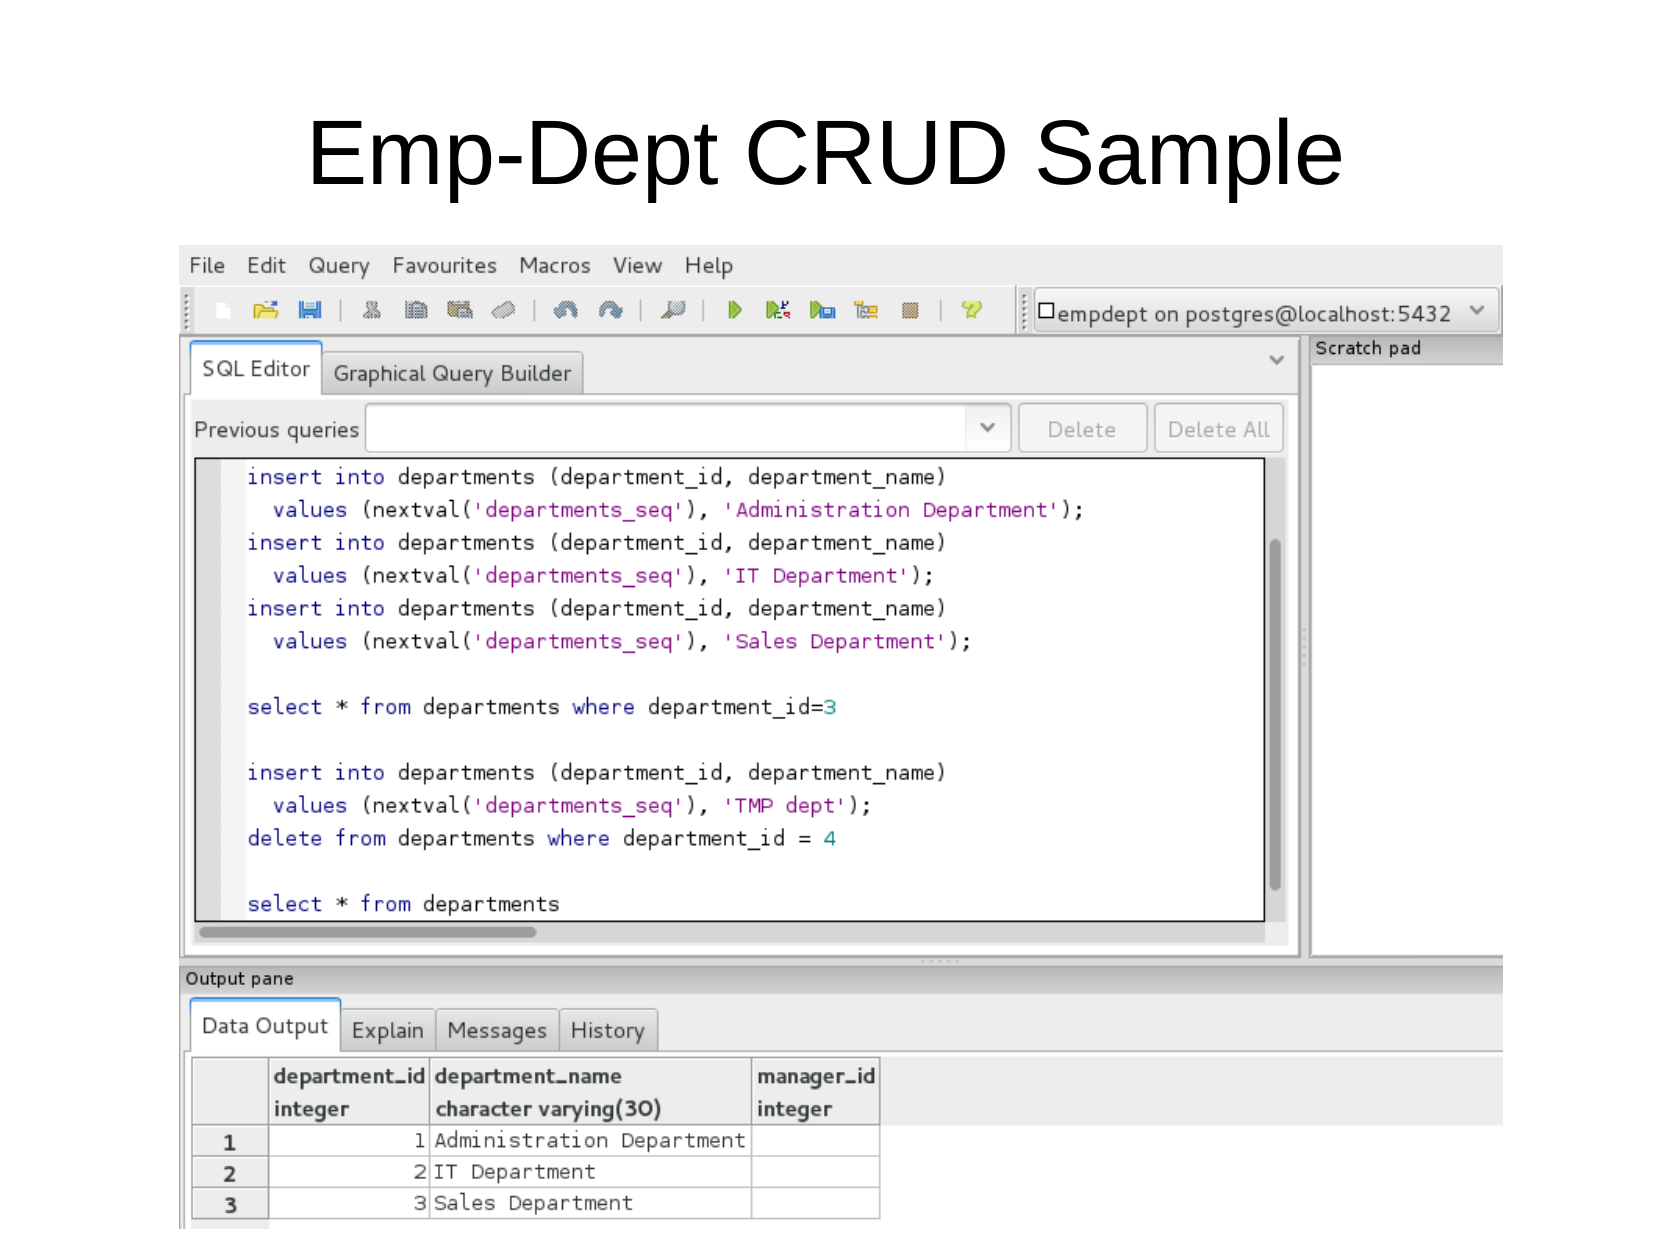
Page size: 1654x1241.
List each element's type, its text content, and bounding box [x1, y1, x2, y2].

picture [179, 245, 1503, 1229]
title Emp-Dept CRUD Sample [82, 49, 1571, 257]
